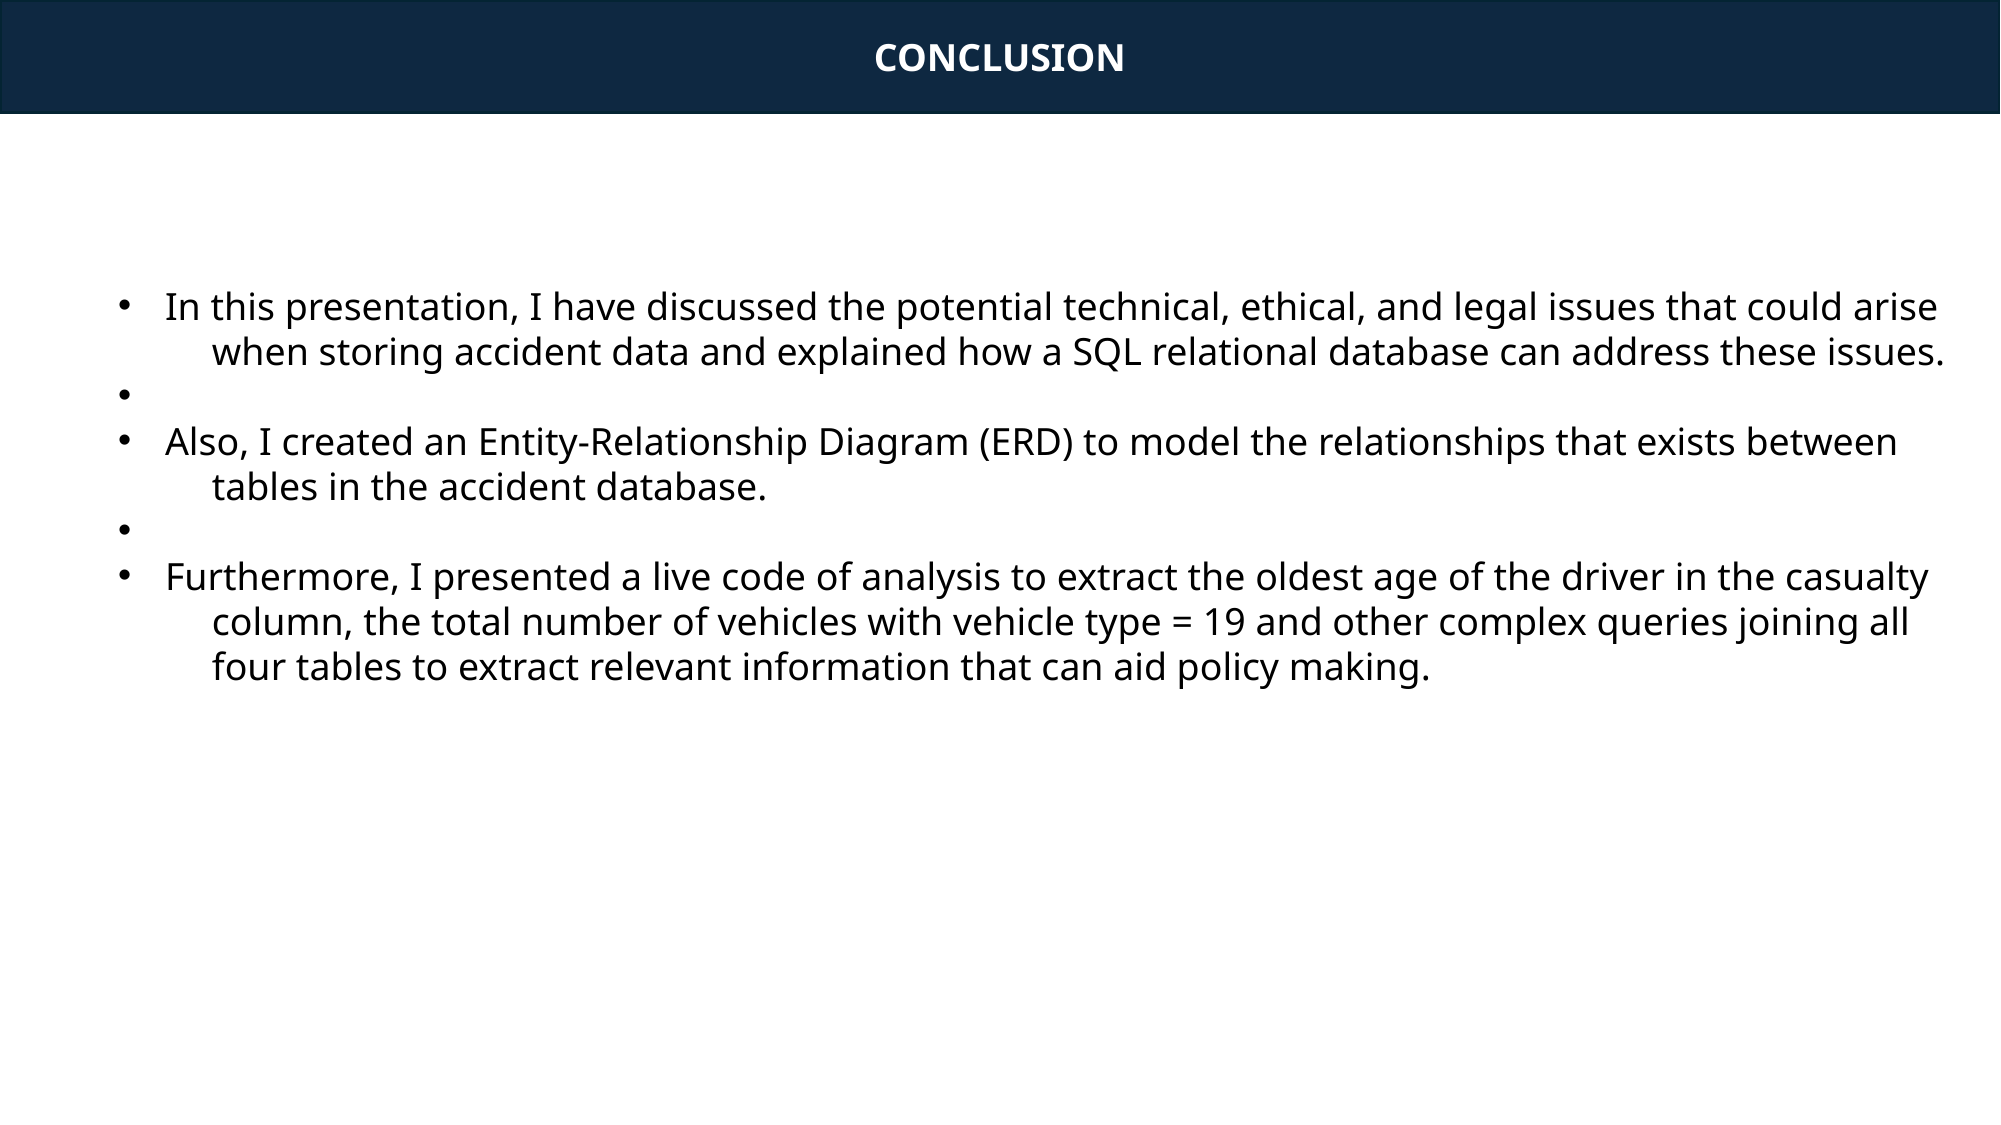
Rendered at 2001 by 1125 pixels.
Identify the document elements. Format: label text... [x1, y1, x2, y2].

text_box In this presentation, I have discussed the potential technical, ethical, and legal issues that could arise when storing accident data and explained how a SQL relational database can address these issues. Also, I created an Entity-Relationship Diagram (ERD) to model the relationships that exists between tables in the accident database. Furthermore, I presented a live code of analysis to extract the oldest age of the driver in the casualty column, the total number of vehicles with vehicle type = 19 and other complex queries joining all four tables to extract relevant information that can aid policy making. [103, 275, 1983, 700]
text_box CONCLUSION [0, 0, 2000, 112]
